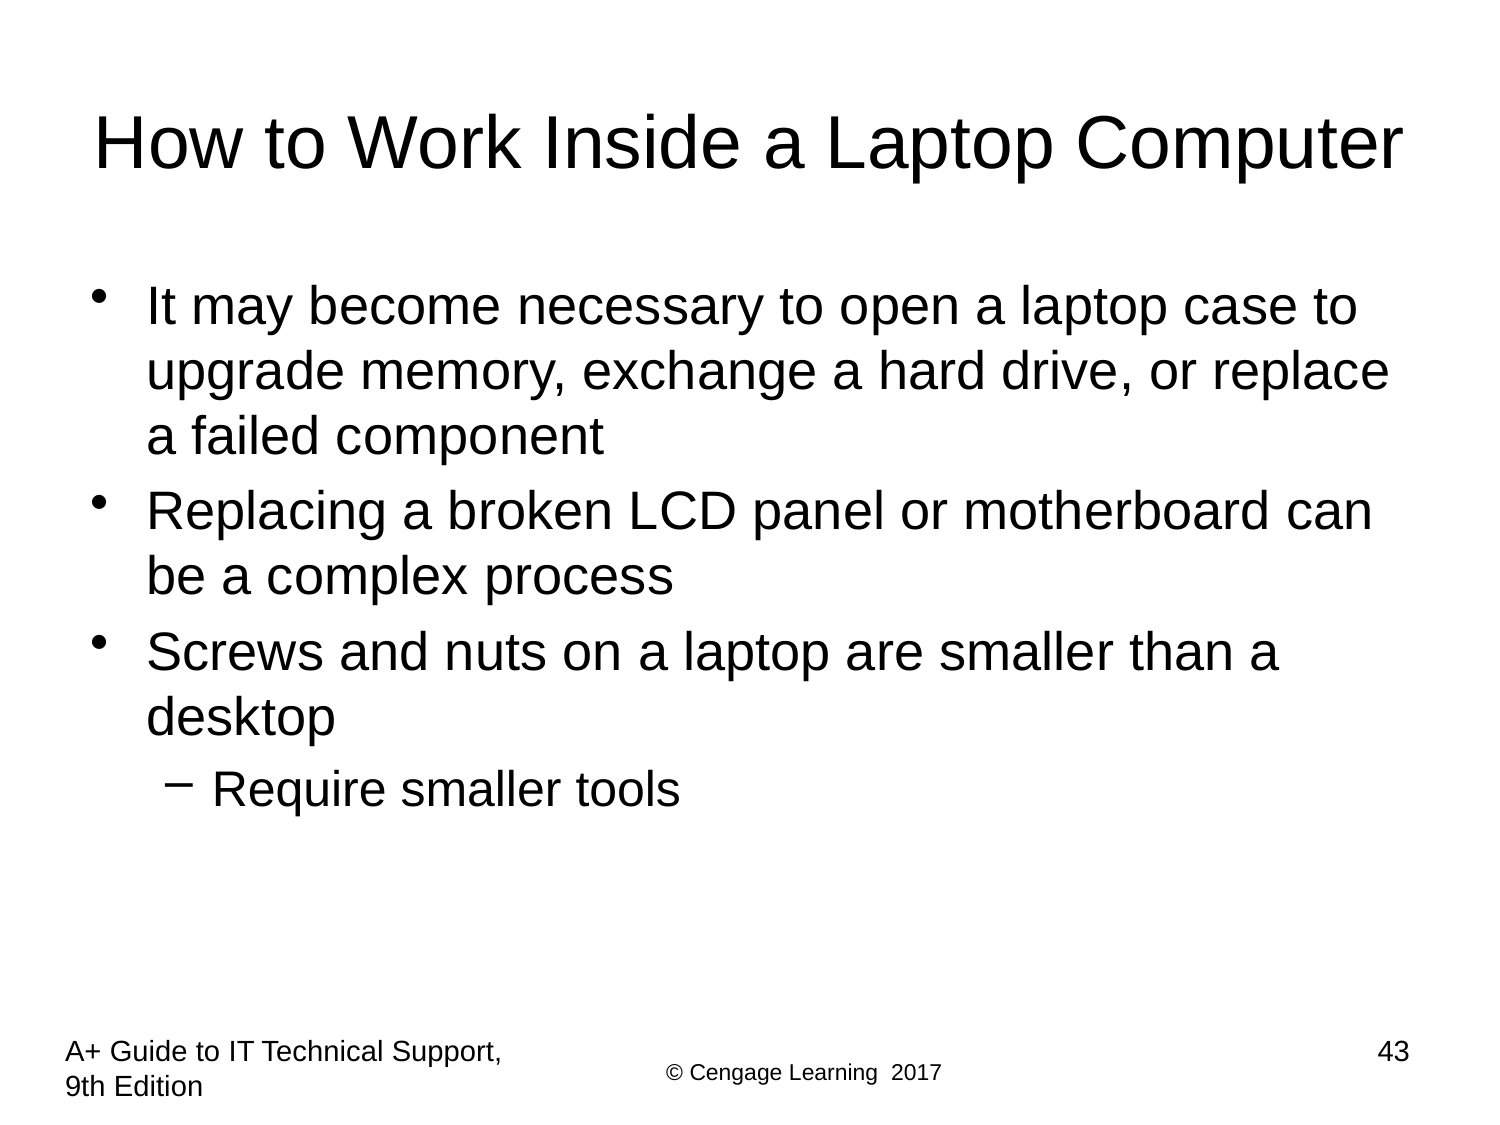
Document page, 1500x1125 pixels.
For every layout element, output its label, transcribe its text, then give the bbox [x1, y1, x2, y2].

footer A+ Guide to IT Technical Support, 9th Edition [50, 1025, 550, 1104]
title How to Work Inside a Laptop Computer [75, 45, 1425, 233]
list It may become necessary to open a laptop case to upgrade memory, exchange a hard drive, or replace a failed component Replacing a broken LCD panel or motherboard can be a complex process Screws and nuts on a laptop are smaller than a desktop Require smaller tools [75, 262, 1425, 1005]
slide_number <number> [1074, 1024, 1425, 1103]
